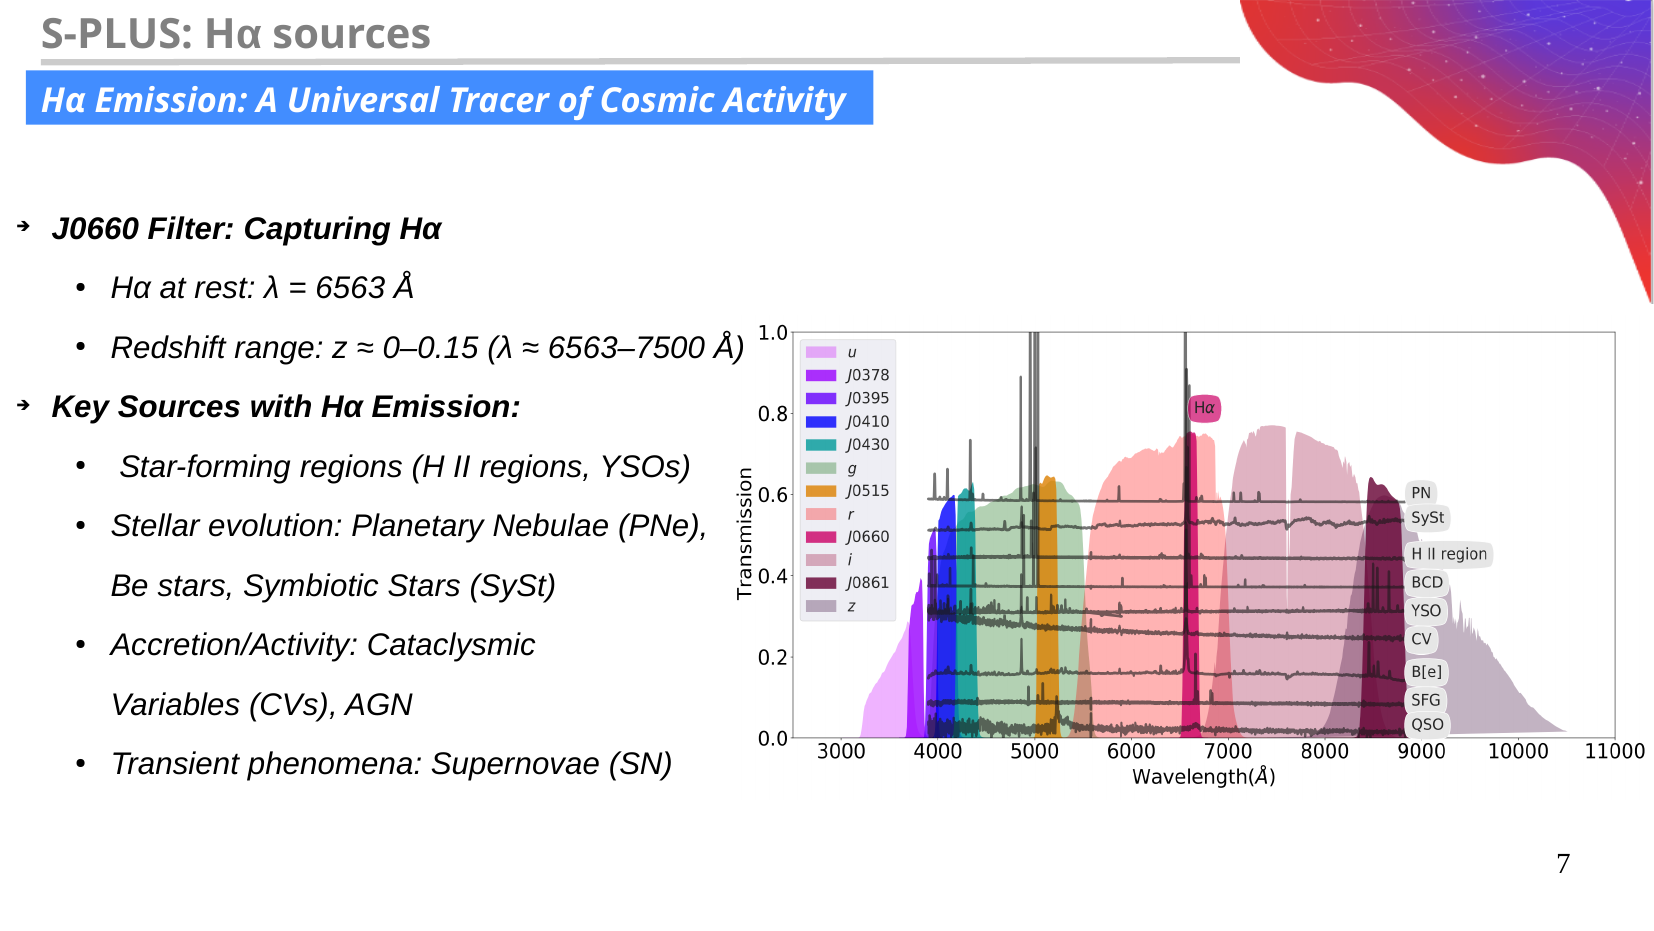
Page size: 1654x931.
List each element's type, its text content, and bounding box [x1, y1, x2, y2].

text_box S-PLUS: Hα sources [26, 0, 891, 98]
picture [1240, 0, 1654, 304]
text_box J0660 Filter: Capturing Hα Hα at rest: λ = 6563 Å Redshift range: z ≈ 0–0.15 (λ ≈ 6563–7500 Å) Key Sources with Hα Emission: Star-forming regions (H II regions, YSOs) Stellar evolution: Planetary Nebulae (PNe), Be stars, Symbiotic Stars (SySt) Accretion/Activity: Cataclysmic Variables (CVs), AGN Transient phenomena: Supernovae (SN) [1, 141, 1386, 851]
picture [1386, 315, 1654, 800]
text_box Hα Emission: A Universal Tracer of Cosmic Activity [25, 70, 874, 125]
